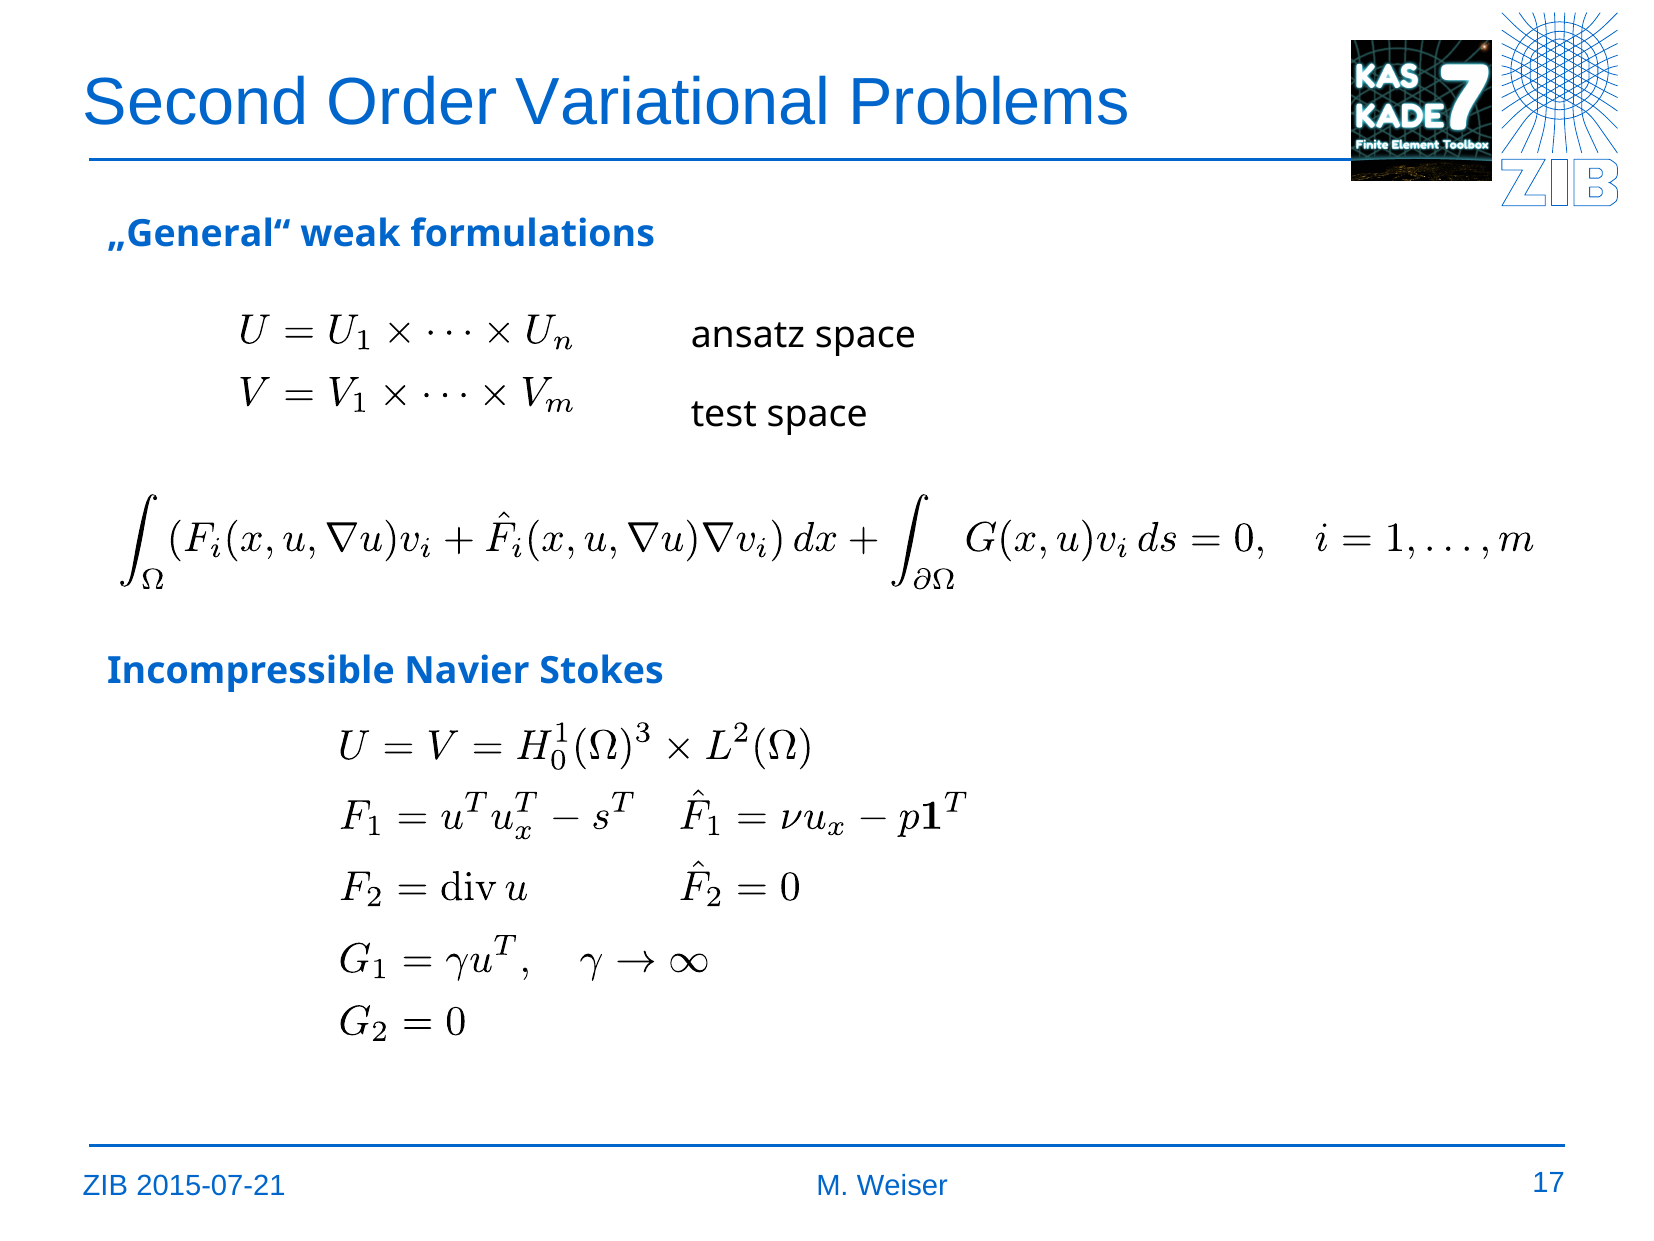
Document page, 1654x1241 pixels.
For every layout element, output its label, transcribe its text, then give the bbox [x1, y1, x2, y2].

picture [120, 494, 1534, 590]
picture [340, 789, 967, 907]
text_box Incompressible Navier Stokes [92, 636, 661, 696]
picture [340, 935, 708, 1041]
title Second Order Variational Problems [82, 64, 1359, 139]
picture [1351, 40, 1492, 181]
picture [340, 722, 810, 770]
text_box „General“ weak formulations [92, 199, 652, 259]
text_box ansatz space test space [676, 300, 921, 428]
picture [240, 314, 573, 413]
